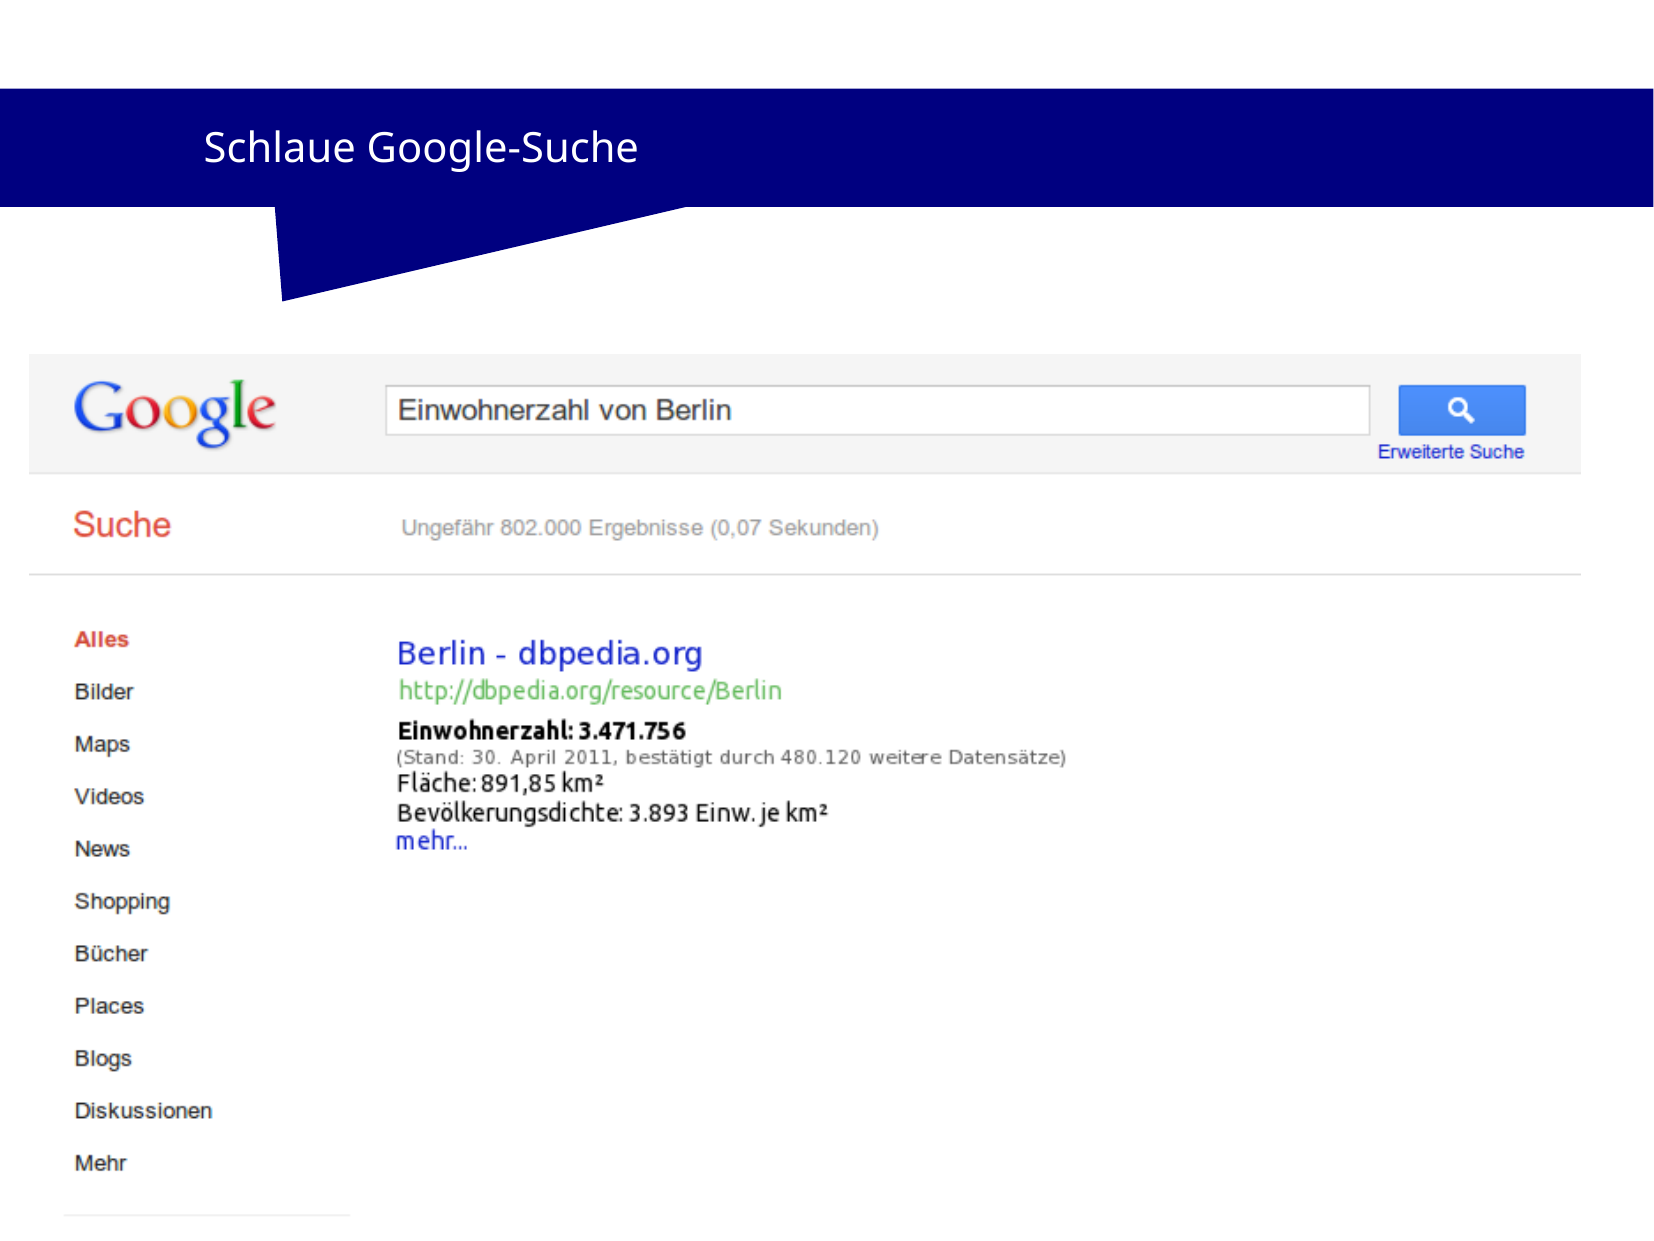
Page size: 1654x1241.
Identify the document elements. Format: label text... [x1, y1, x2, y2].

picture [29, 354, 1581, 1220]
text_box [0, 88, 1654, 302]
text_box Schlaue Google-Suche [188, 109, 710, 184]
